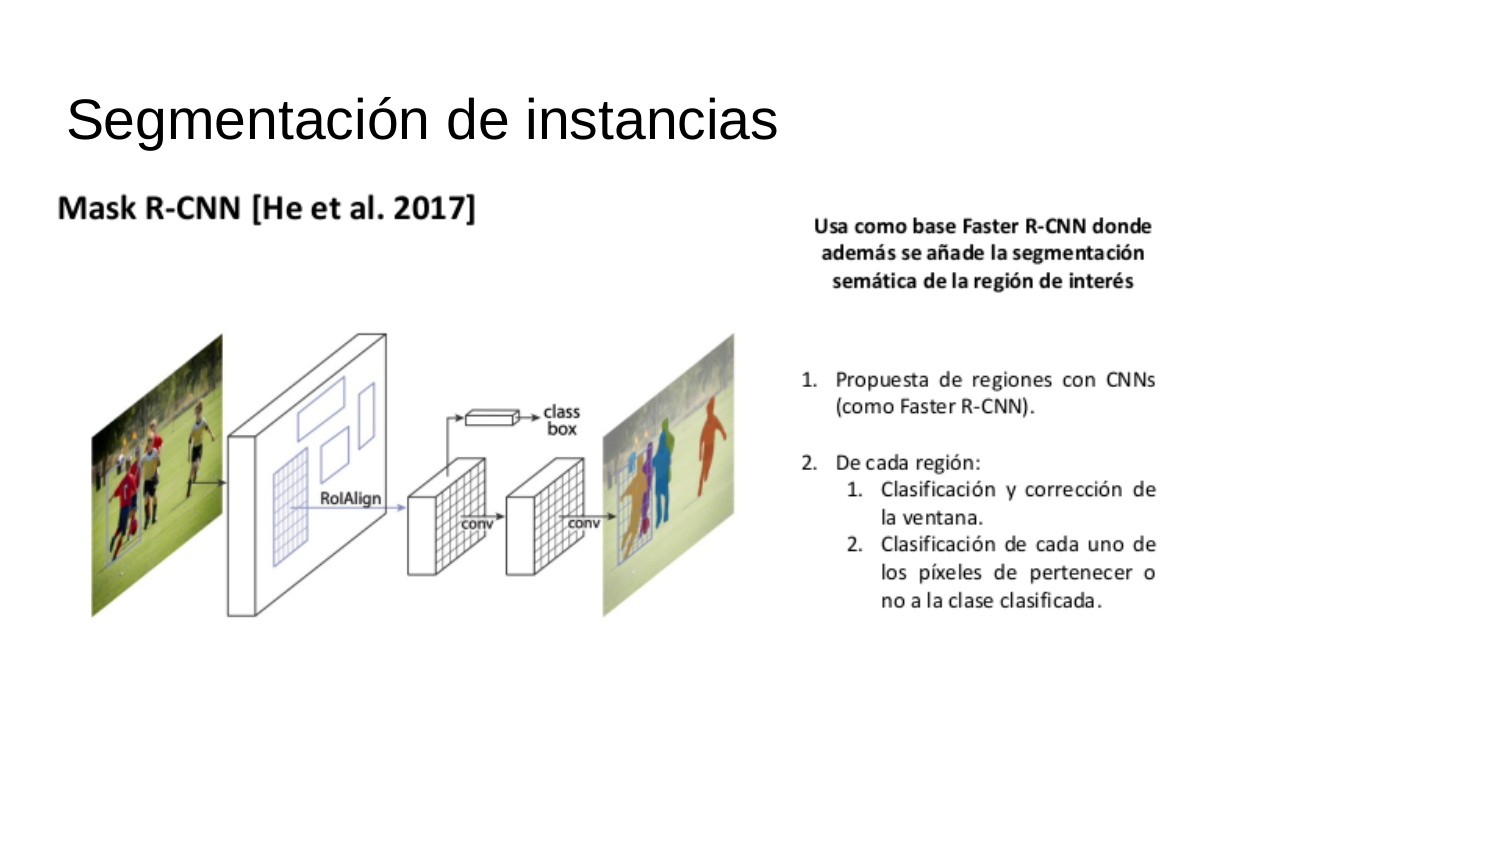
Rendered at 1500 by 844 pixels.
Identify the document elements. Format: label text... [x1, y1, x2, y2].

picture [51, 188, 1172, 658]
title Segmentación de instancias [51, 72, 1449, 167]
